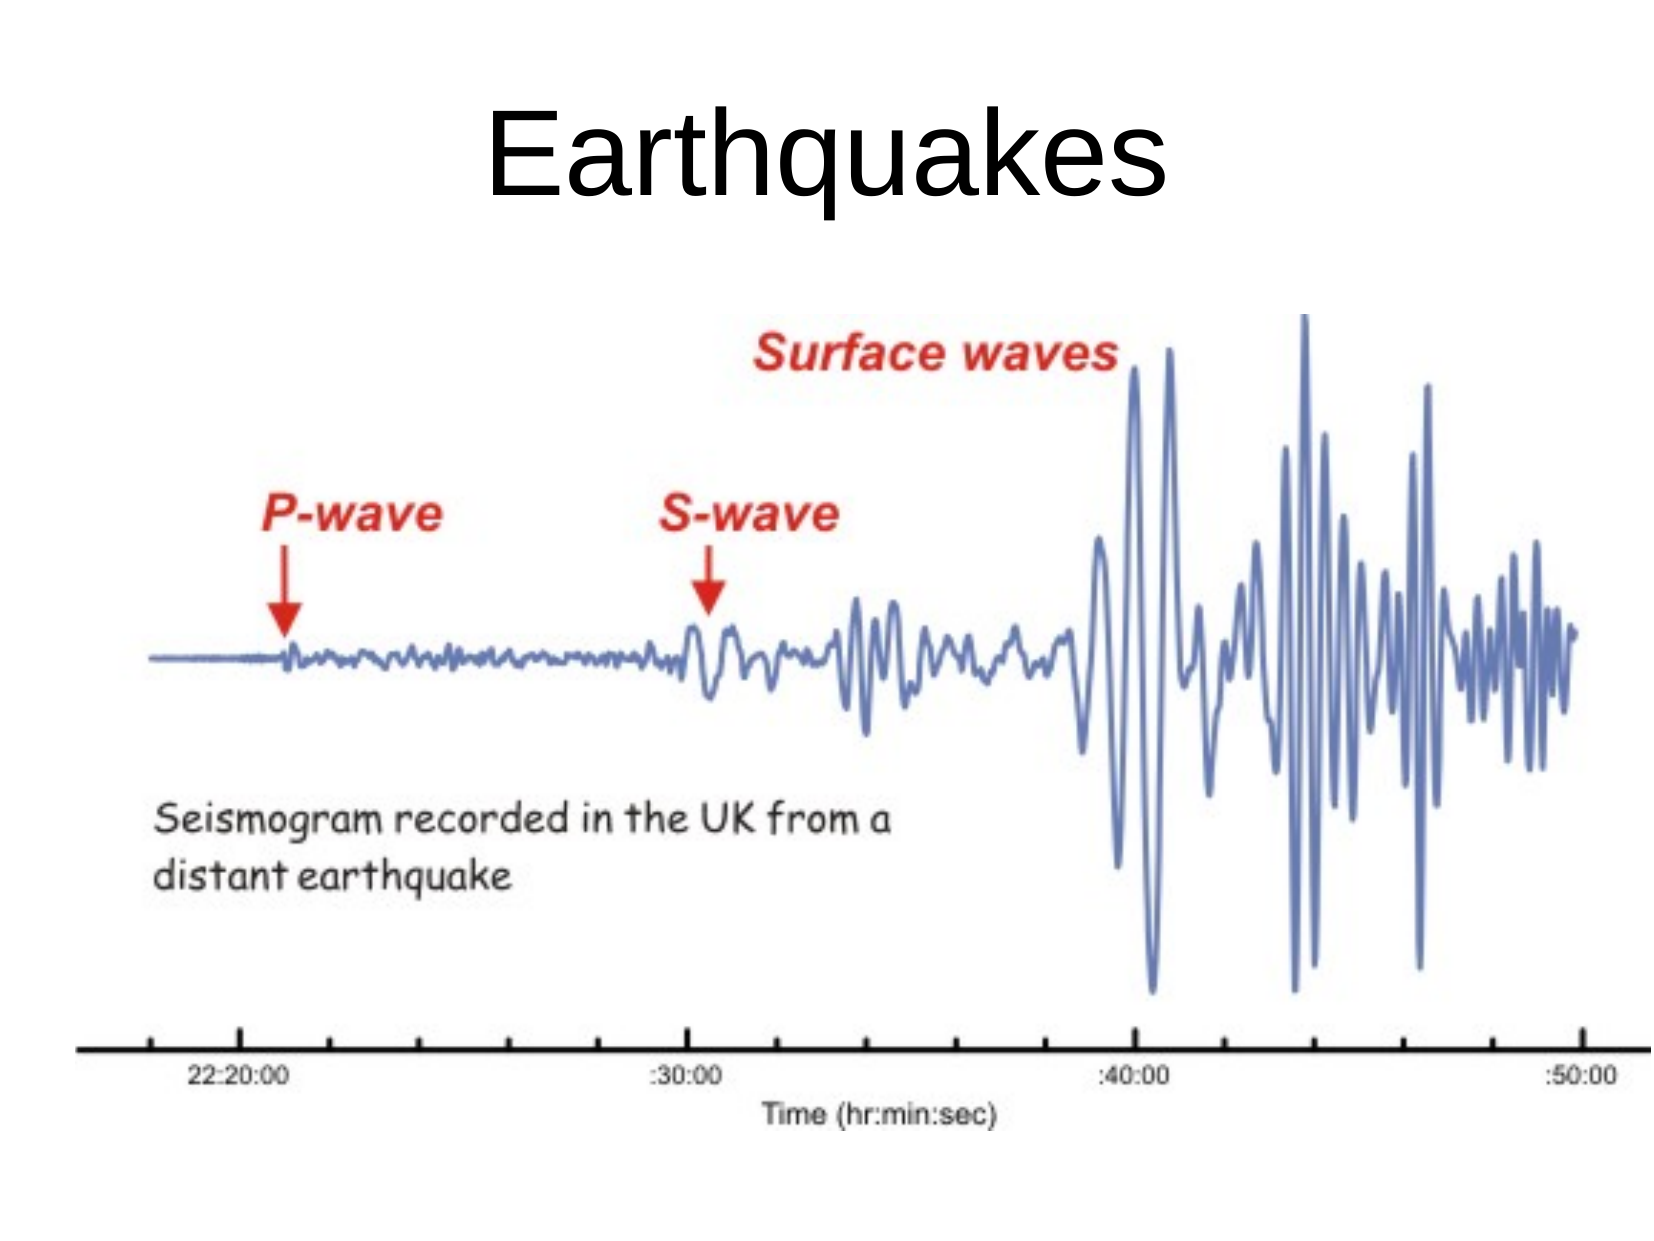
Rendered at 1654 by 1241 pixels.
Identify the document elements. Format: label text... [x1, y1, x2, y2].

picture [75, 314, 1651, 1131]
title Earthquakes [82, 49, 1571, 257]
